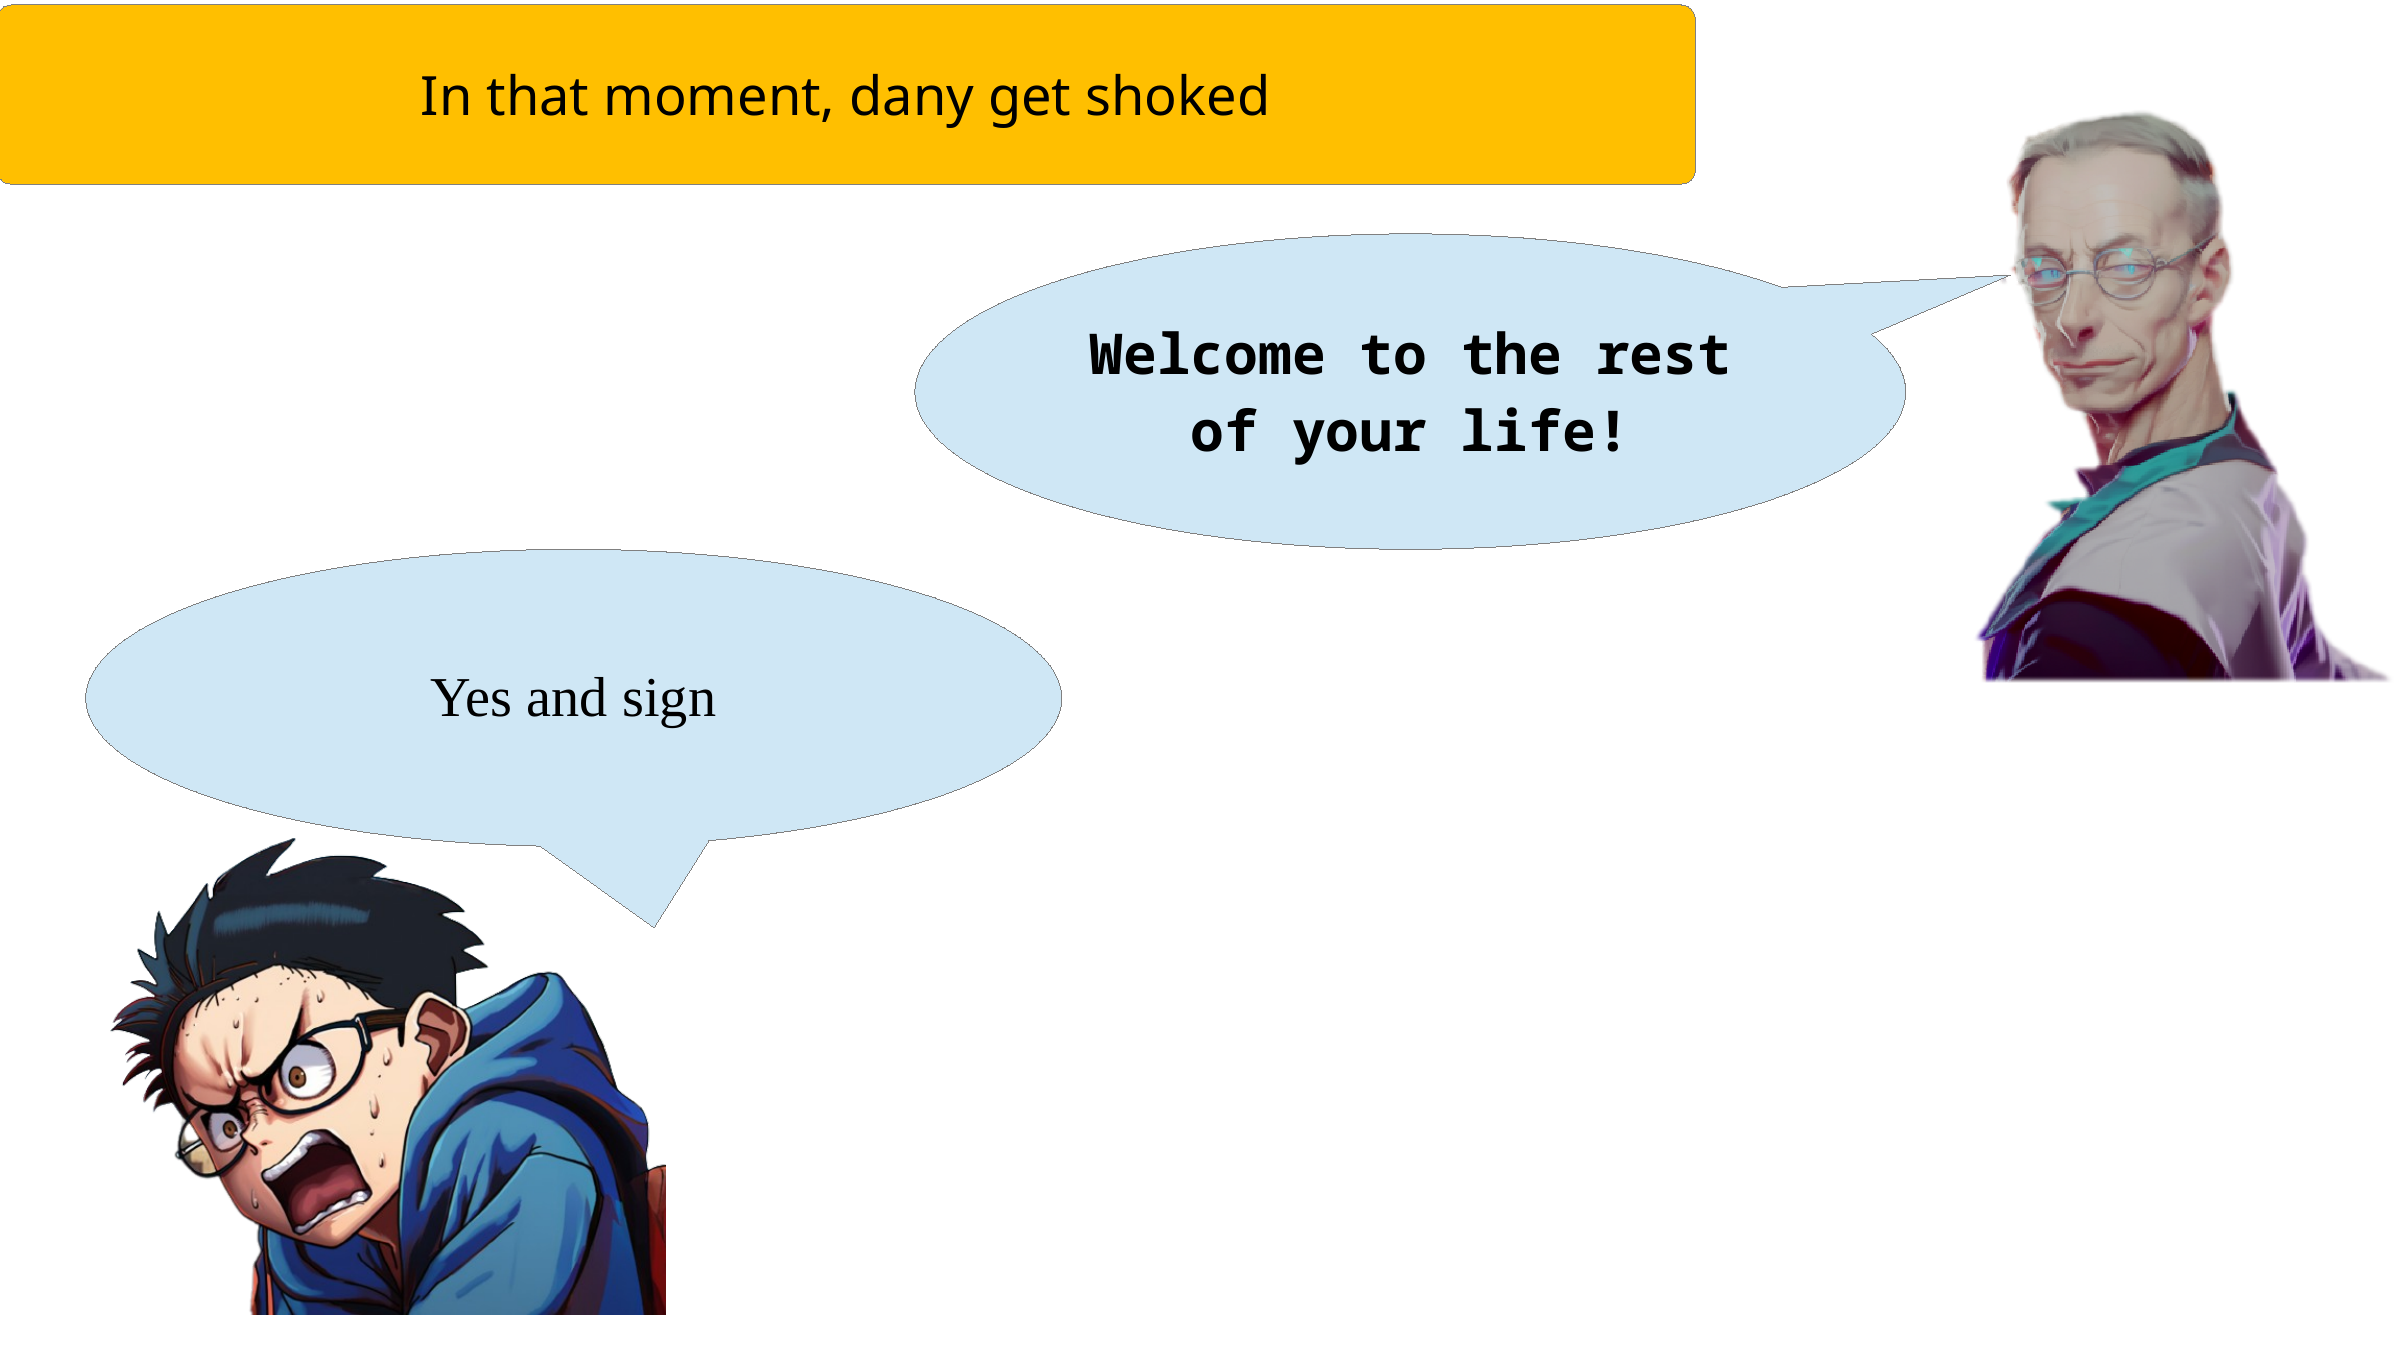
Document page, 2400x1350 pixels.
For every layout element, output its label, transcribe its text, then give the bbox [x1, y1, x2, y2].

text_box In that moment, dany get shoked [0, 4, 1696, 185]
picture [100, 834, 666, 1315]
text_box Welcome to the rest of your life! [914, 233, 2011, 550]
text_box Yes and sign [85, 549, 1062, 928]
picture [1789, 13, 2400, 683]
